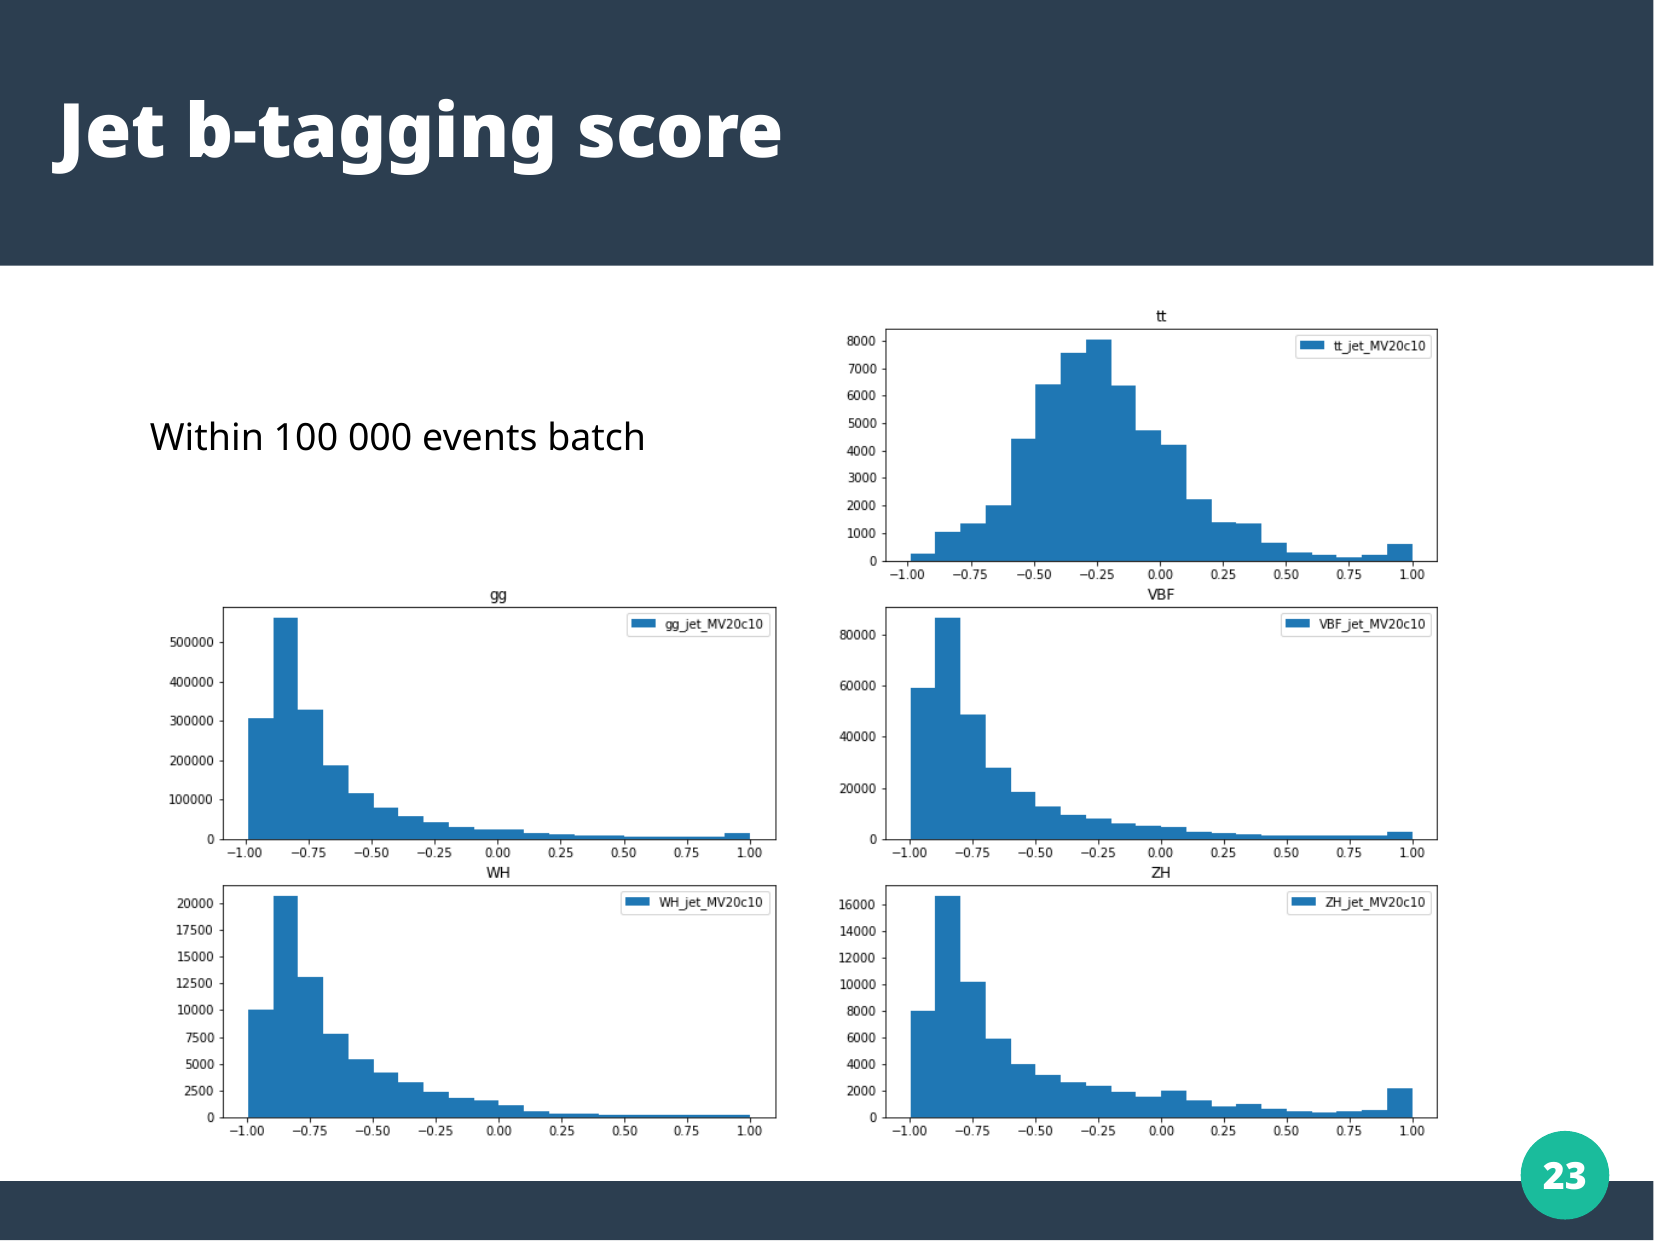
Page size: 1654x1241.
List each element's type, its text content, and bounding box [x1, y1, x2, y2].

picture [120, 274, 1471, 1171]
title Jet b-tagging score [59, 49, 1595, 207]
text_box [90, 285, 811, 586]
text_box Within 100 000 events batch [135, 402, 601, 466]
